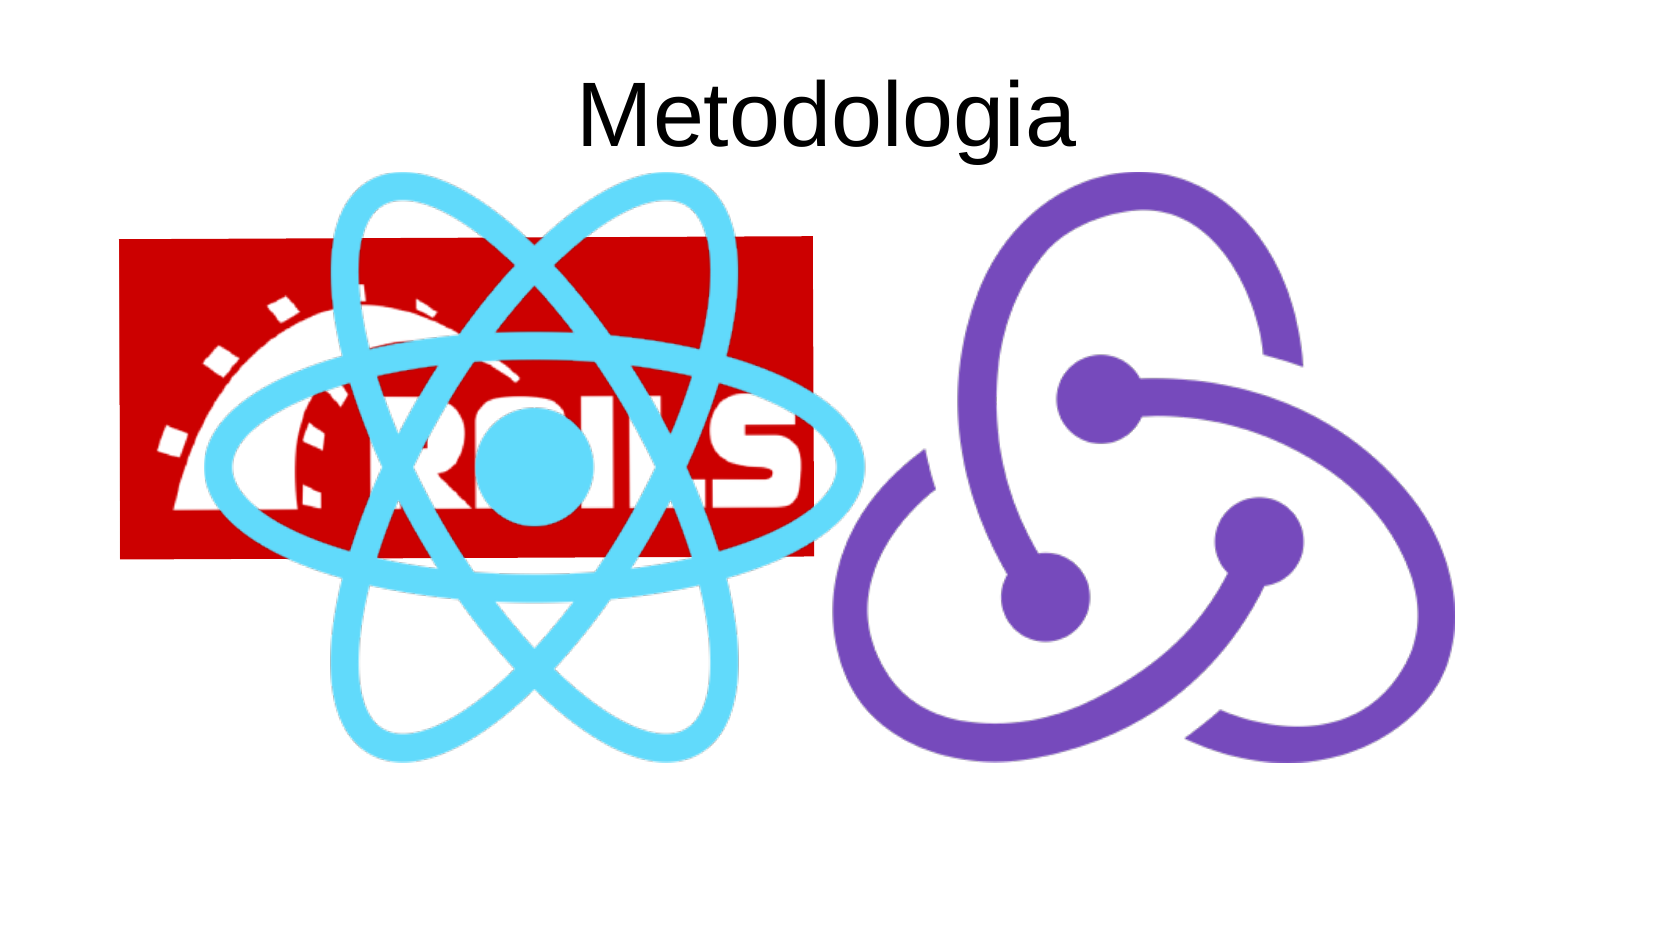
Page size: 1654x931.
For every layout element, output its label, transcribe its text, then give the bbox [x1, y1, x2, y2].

title Metodologia [82, 37, 1571, 193]
picture [118, 172, 1455, 763]
